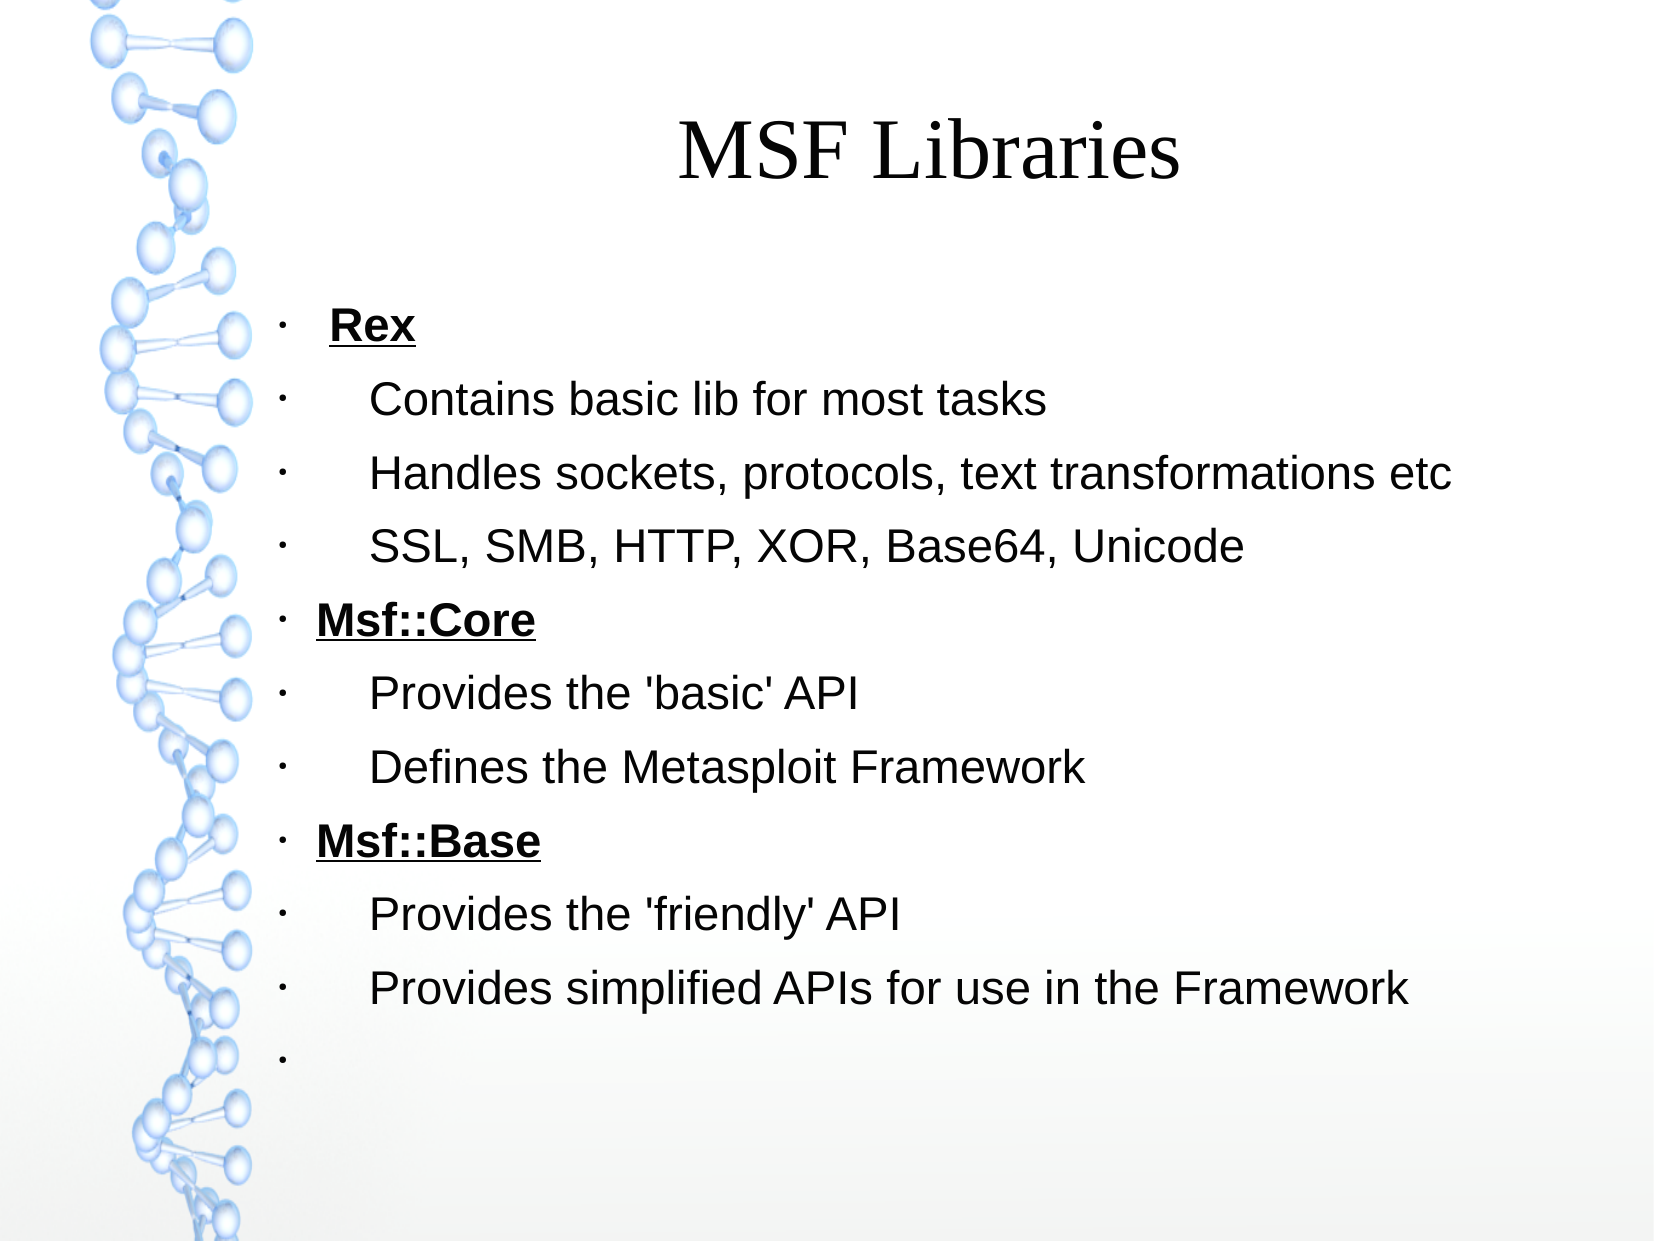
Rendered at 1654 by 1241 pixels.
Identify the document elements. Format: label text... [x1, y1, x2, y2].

list Rex Contains basic lib for most tasks Handles sockets, protocols, text transformations etc SSL, SMB, HTTP, XOR, Base64, Unicode Msf::Core Provides the 'basic' API Defines the Metasploit Framework Msf::Base Provides the 'friendly' API Provides simplified APIs for use in the Framework [265, 299, 1595, 1019]
title MSF Libraries [265, 47, 1595, 252]
picture [0, 0, 1654, 1241]
